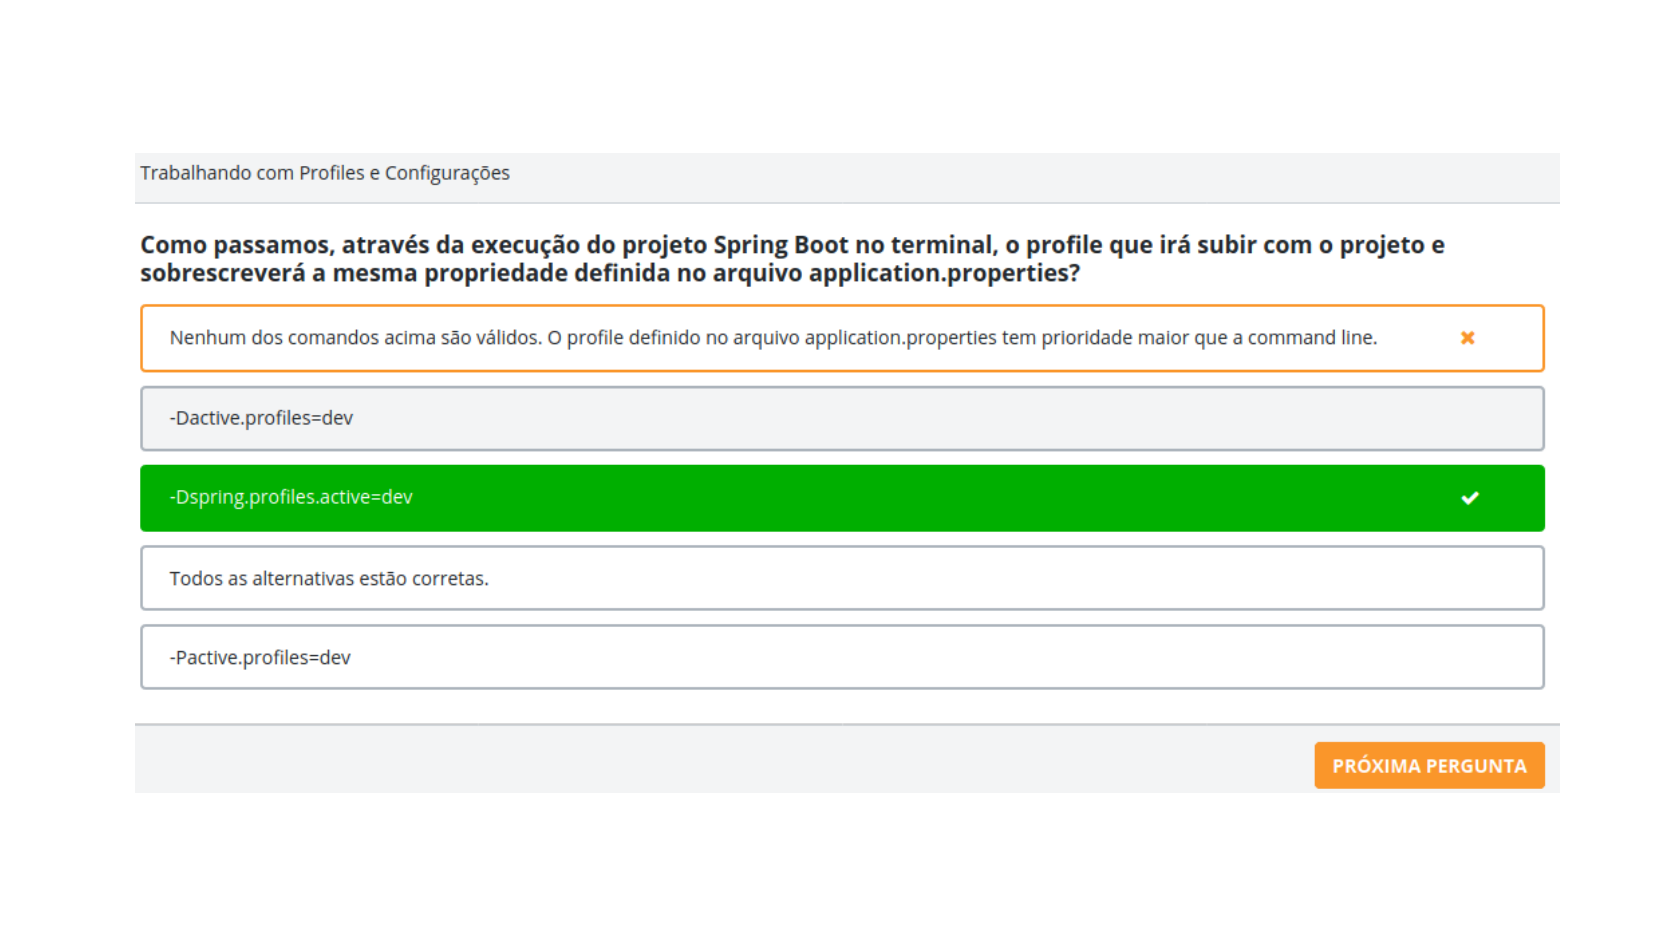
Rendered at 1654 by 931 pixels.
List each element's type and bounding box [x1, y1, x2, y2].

picture [135, 153, 1560, 793]
